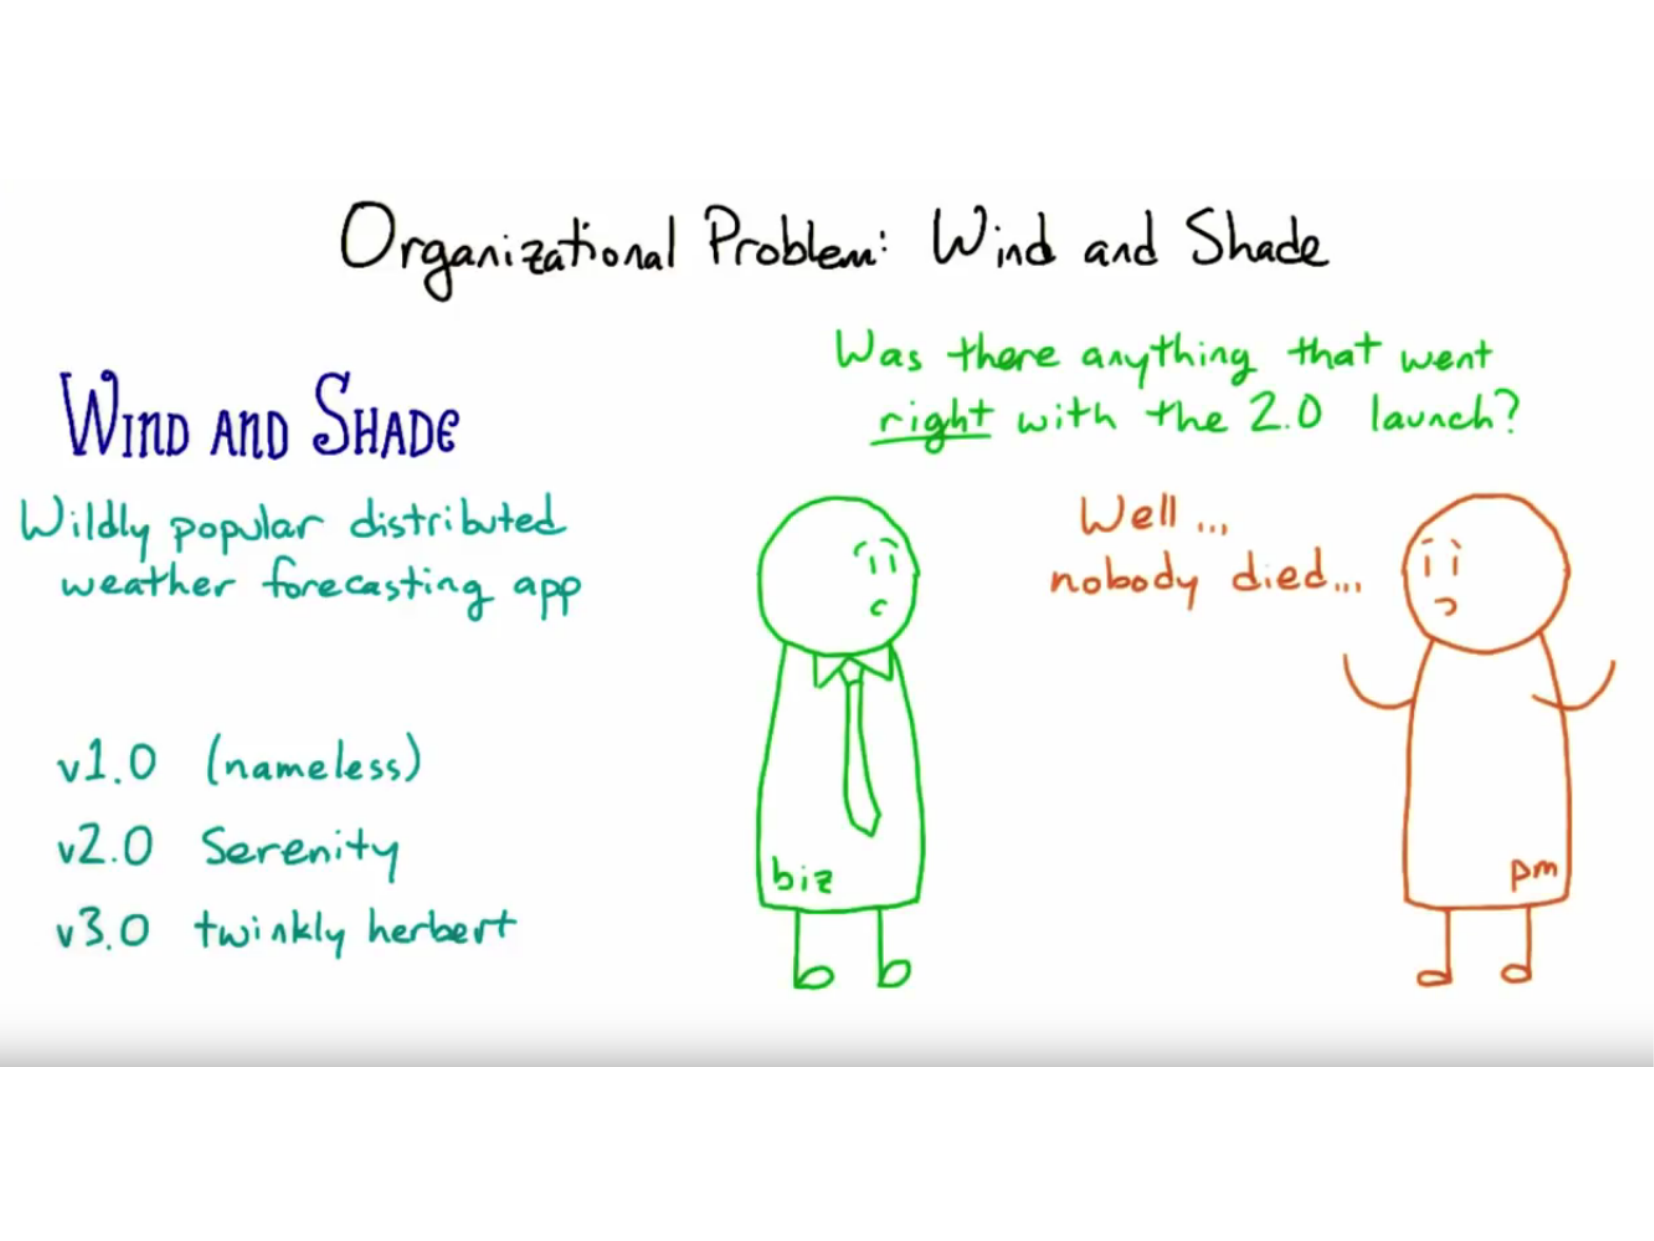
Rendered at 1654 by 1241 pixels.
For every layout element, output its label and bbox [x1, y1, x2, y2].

picture [0, 179, 1654, 1067]
